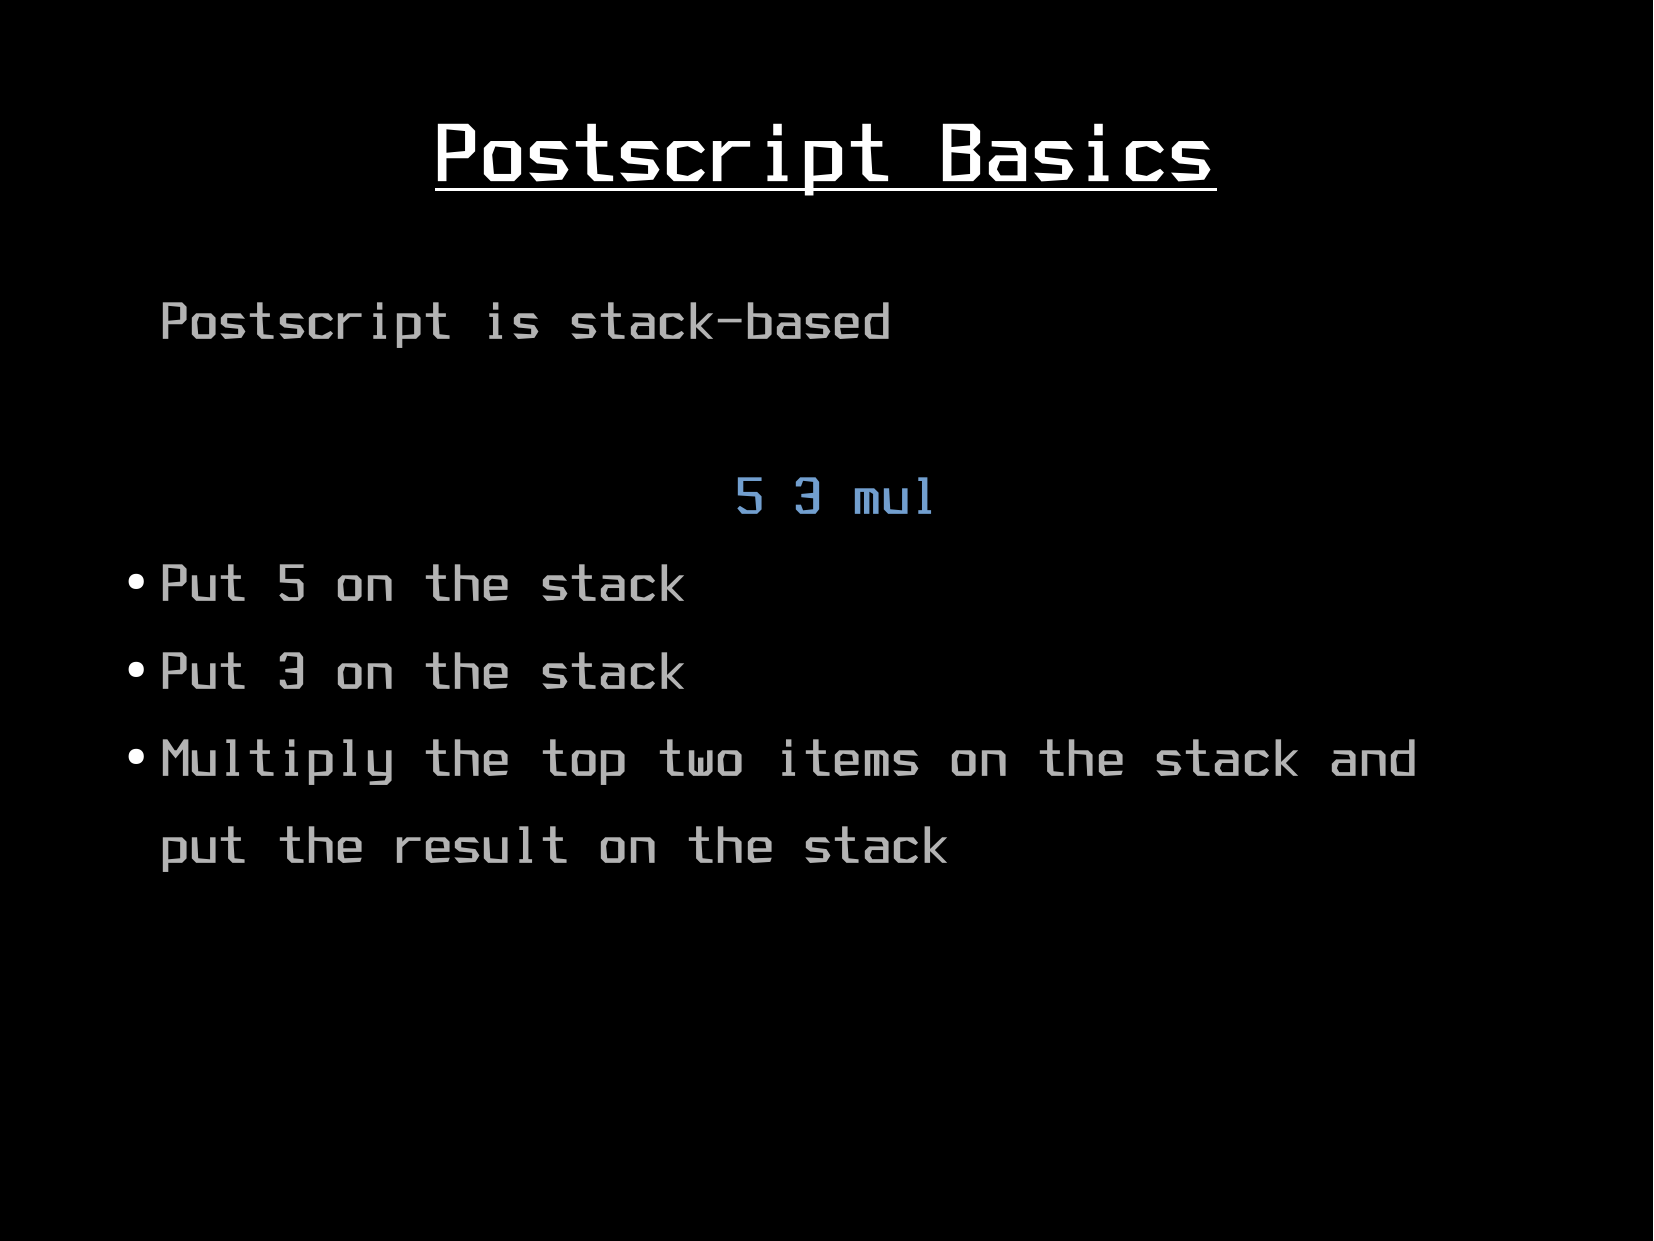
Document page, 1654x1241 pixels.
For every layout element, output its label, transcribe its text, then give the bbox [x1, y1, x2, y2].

table_header [1531, 255, 1566, 1185]
table_header Postscript is stack-based 5 3 mul Put 5 on the stack Put 3 on the stack Multiply the top two items on the stack and put the result on the stack [111, 255, 1531, 1185]
title Postscript Basics [82, 49, 1571, 257]
